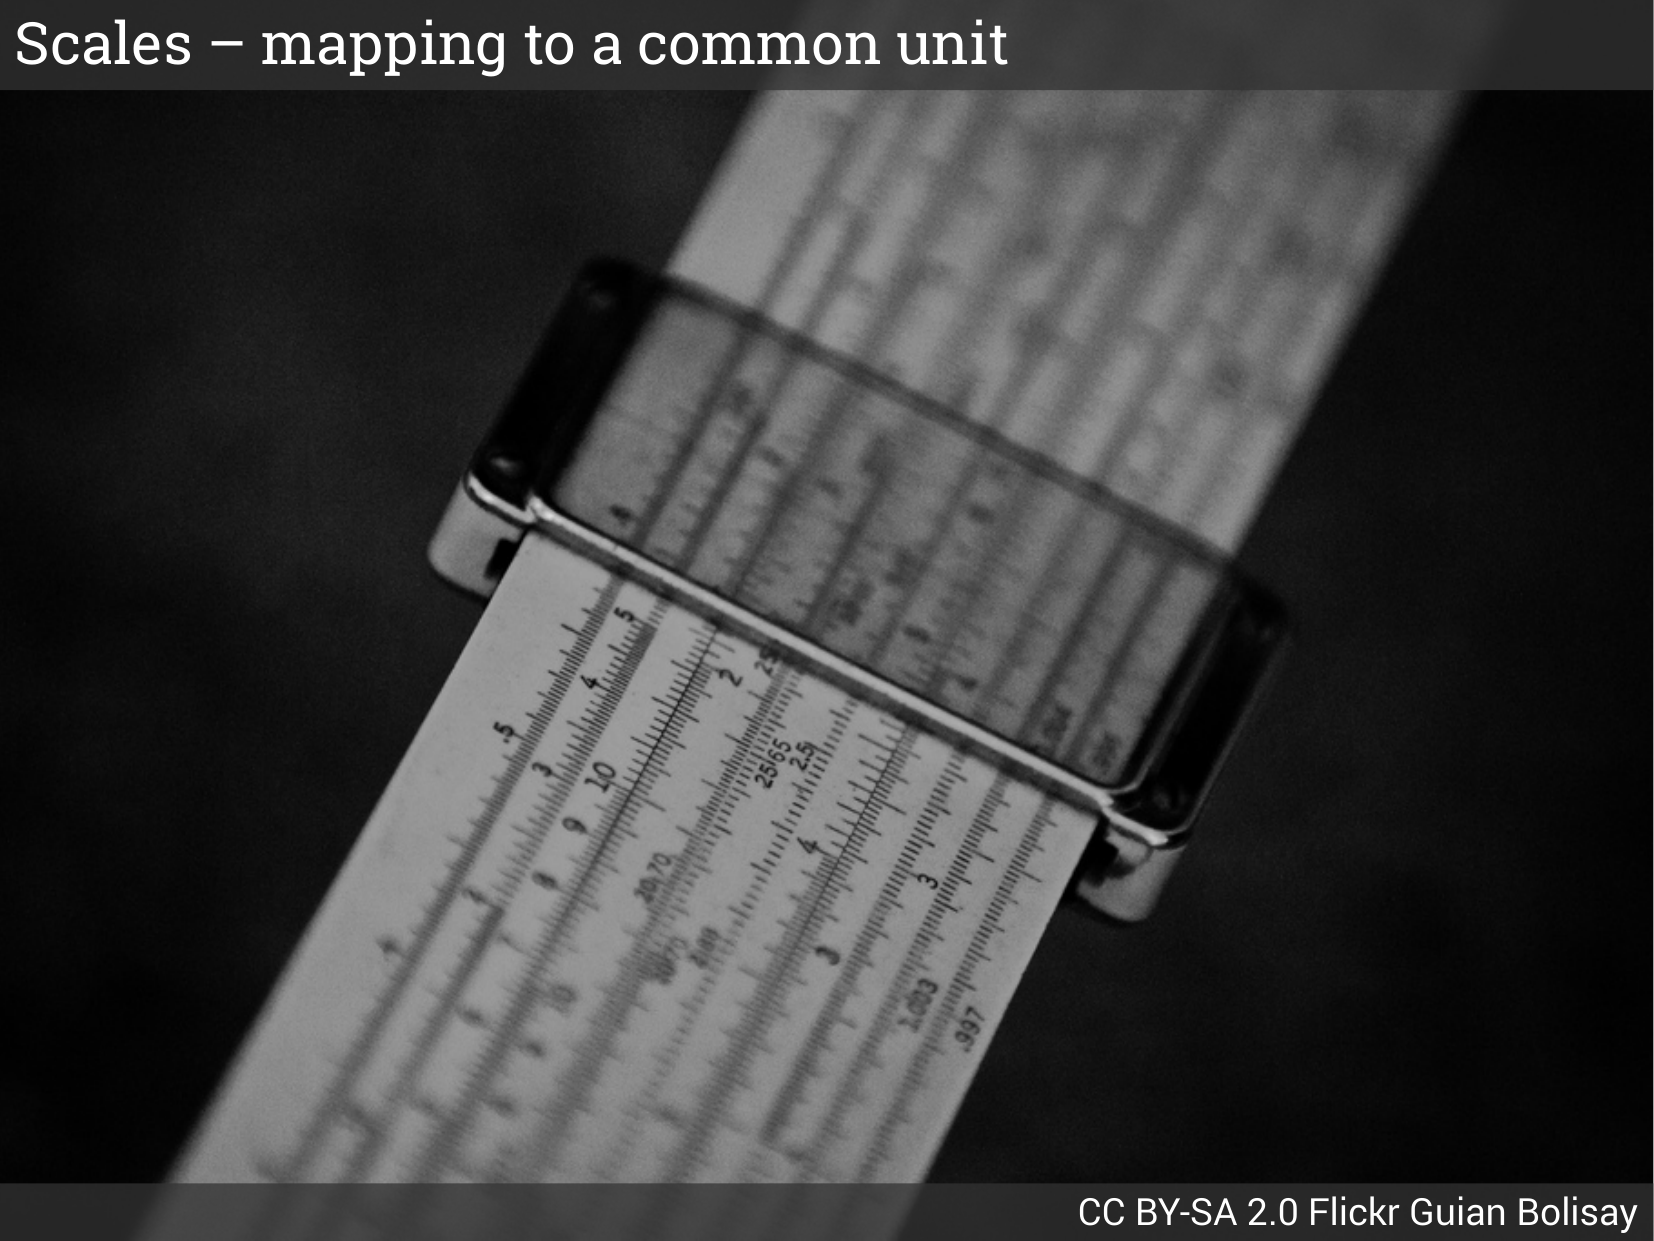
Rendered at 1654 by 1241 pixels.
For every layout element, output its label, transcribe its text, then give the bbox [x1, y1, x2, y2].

picture [0, 91, 1654, 1183]
text_box Scales – mapping to a common unit [0, 0, 1654, 89]
text_box CC BY-SA 2.0 Flickr Guian Bolisay [0, 1183, 1654, 1241]
